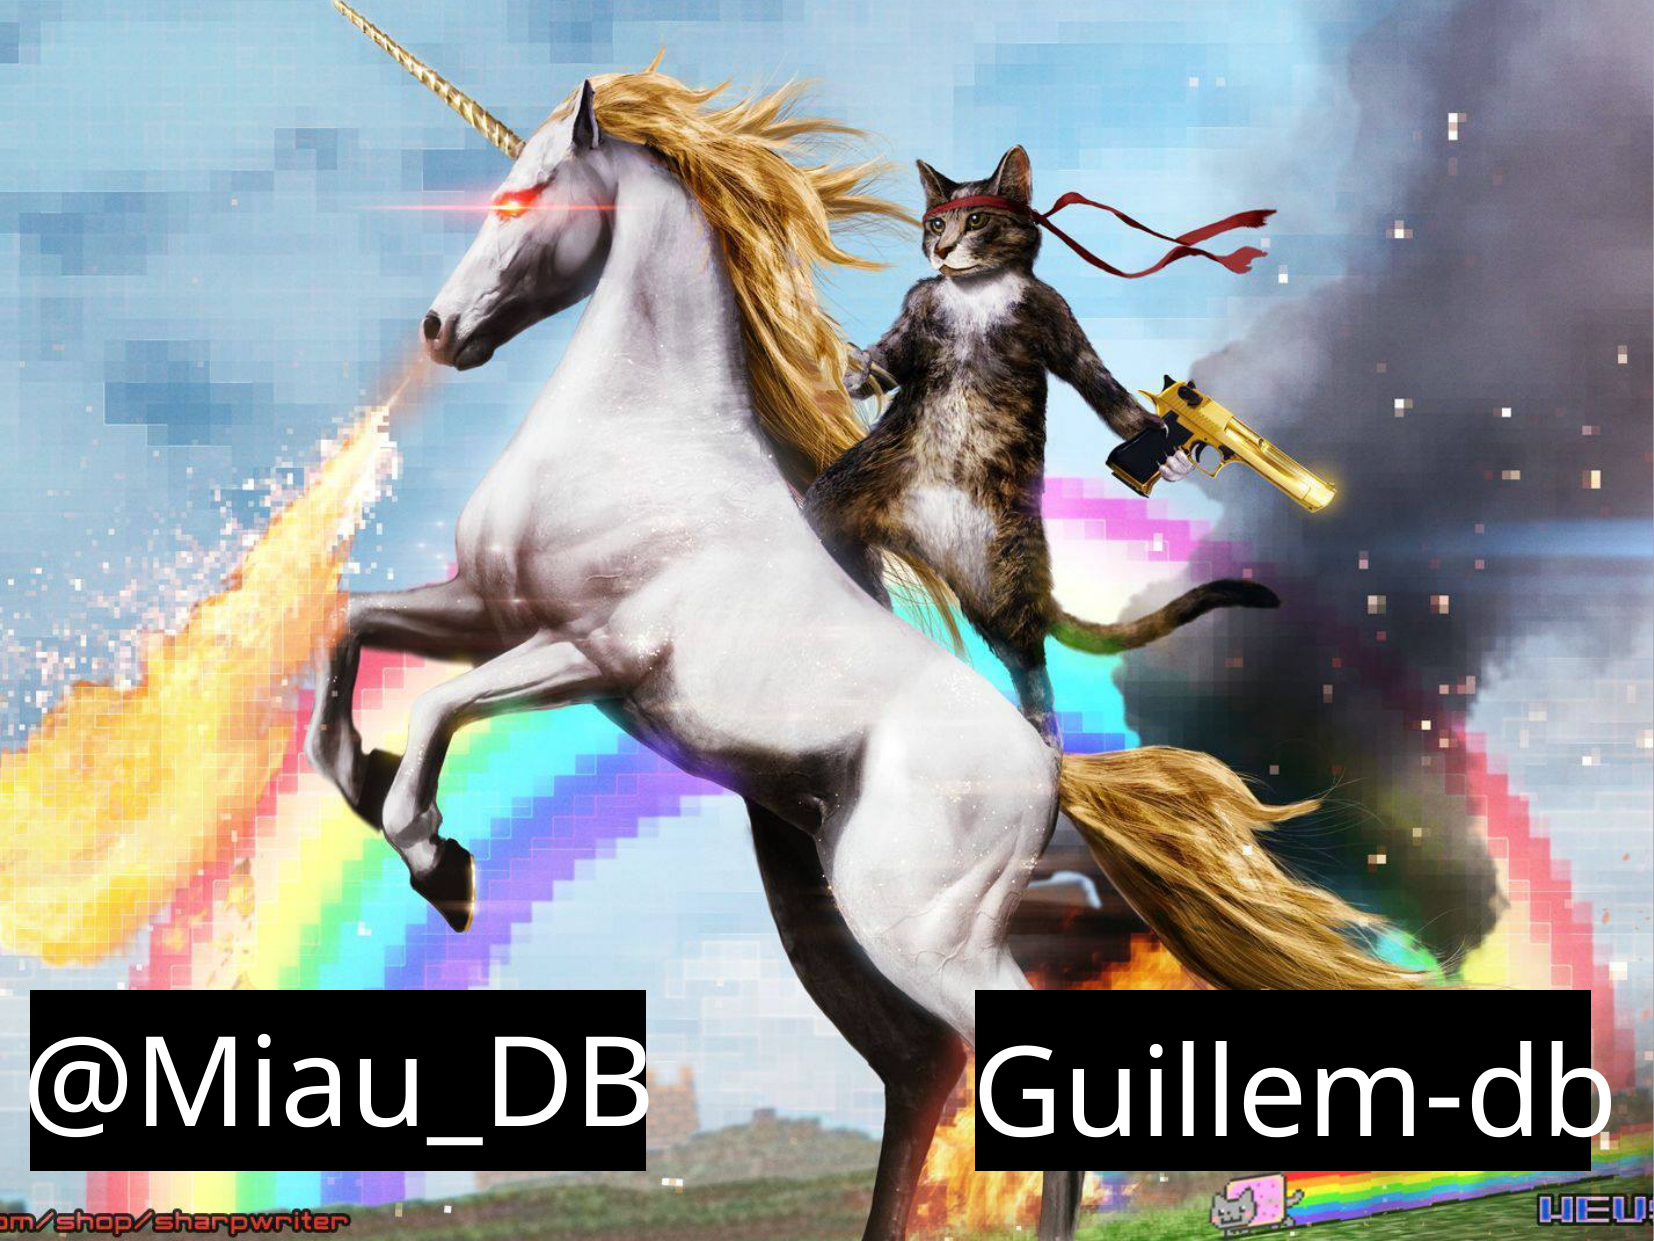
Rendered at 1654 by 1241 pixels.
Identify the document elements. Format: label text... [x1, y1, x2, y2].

title Guillem-db [960, 935, 1632, 1241]
picture [0, 0, 1654, 1241]
title @Miau_DB [3, 925, 676, 1231]
